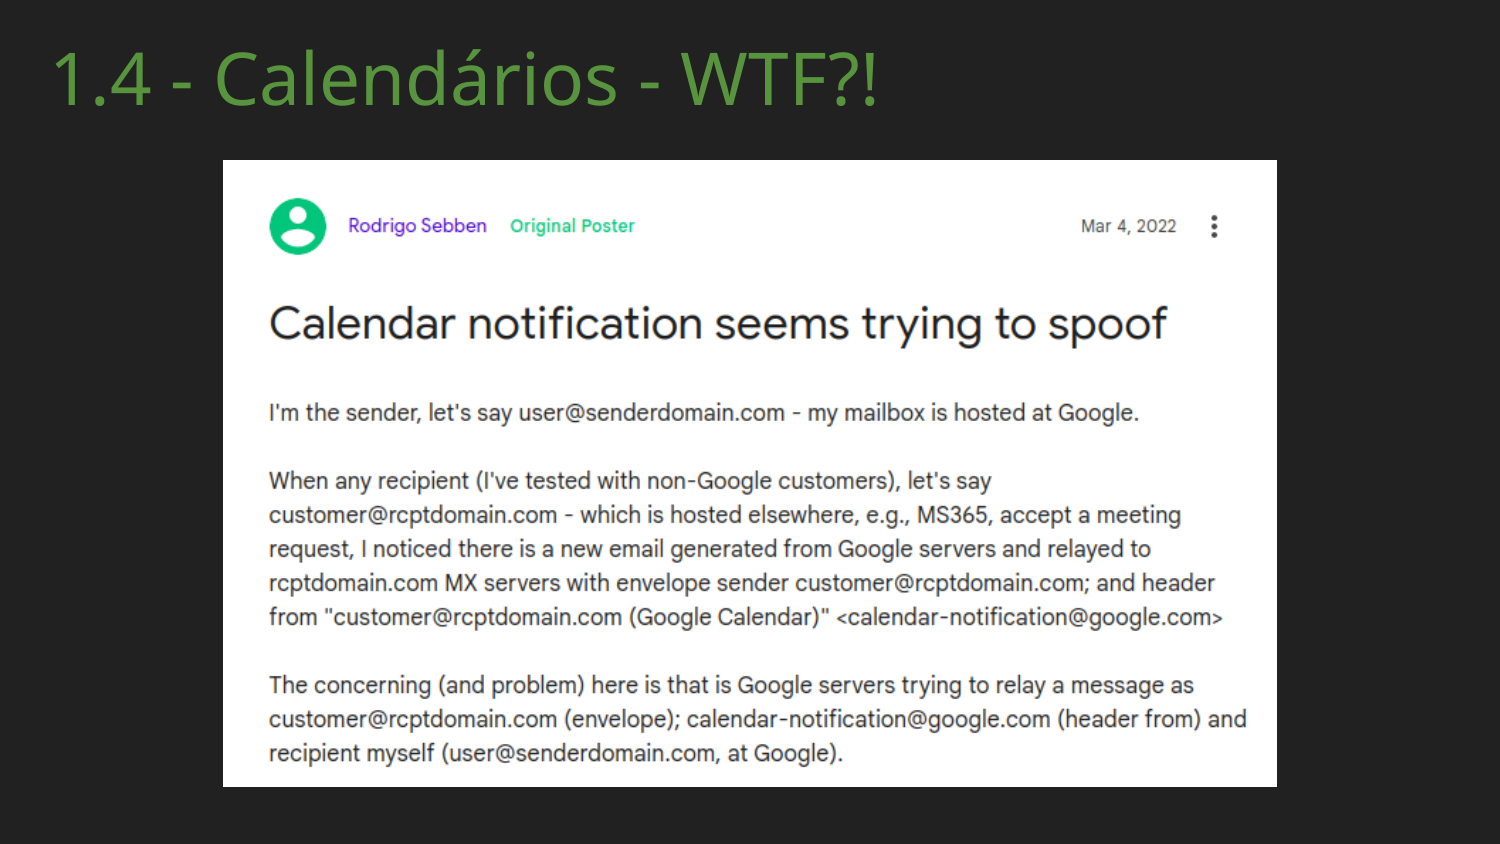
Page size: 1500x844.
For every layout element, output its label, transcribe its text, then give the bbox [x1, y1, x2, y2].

title 1.4 - Calendários - WTF?! [34, 17, 1432, 168]
picture [223, 160, 1277, 787]
